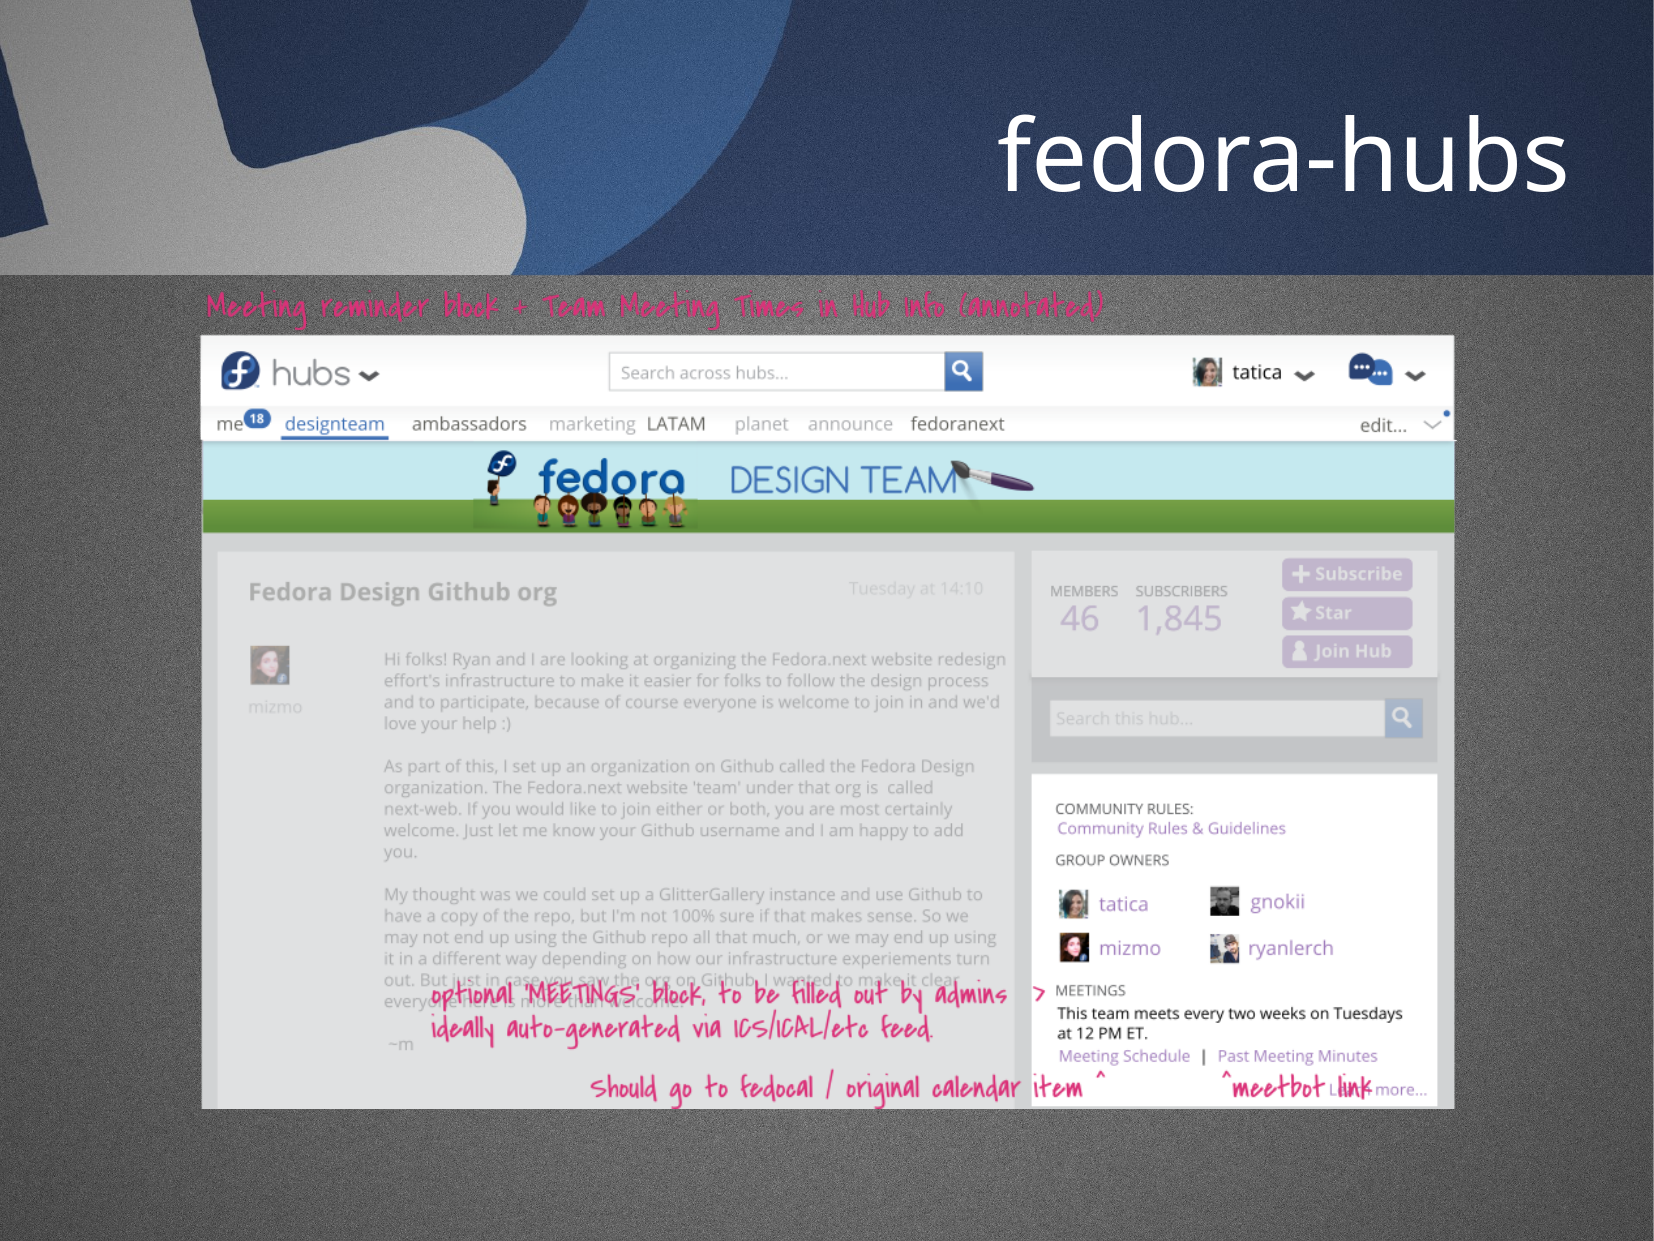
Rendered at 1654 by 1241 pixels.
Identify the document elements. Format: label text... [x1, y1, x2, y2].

title fedora-hubs [82, 49, 1571, 257]
picture [0, 0, 1654, 1241]
